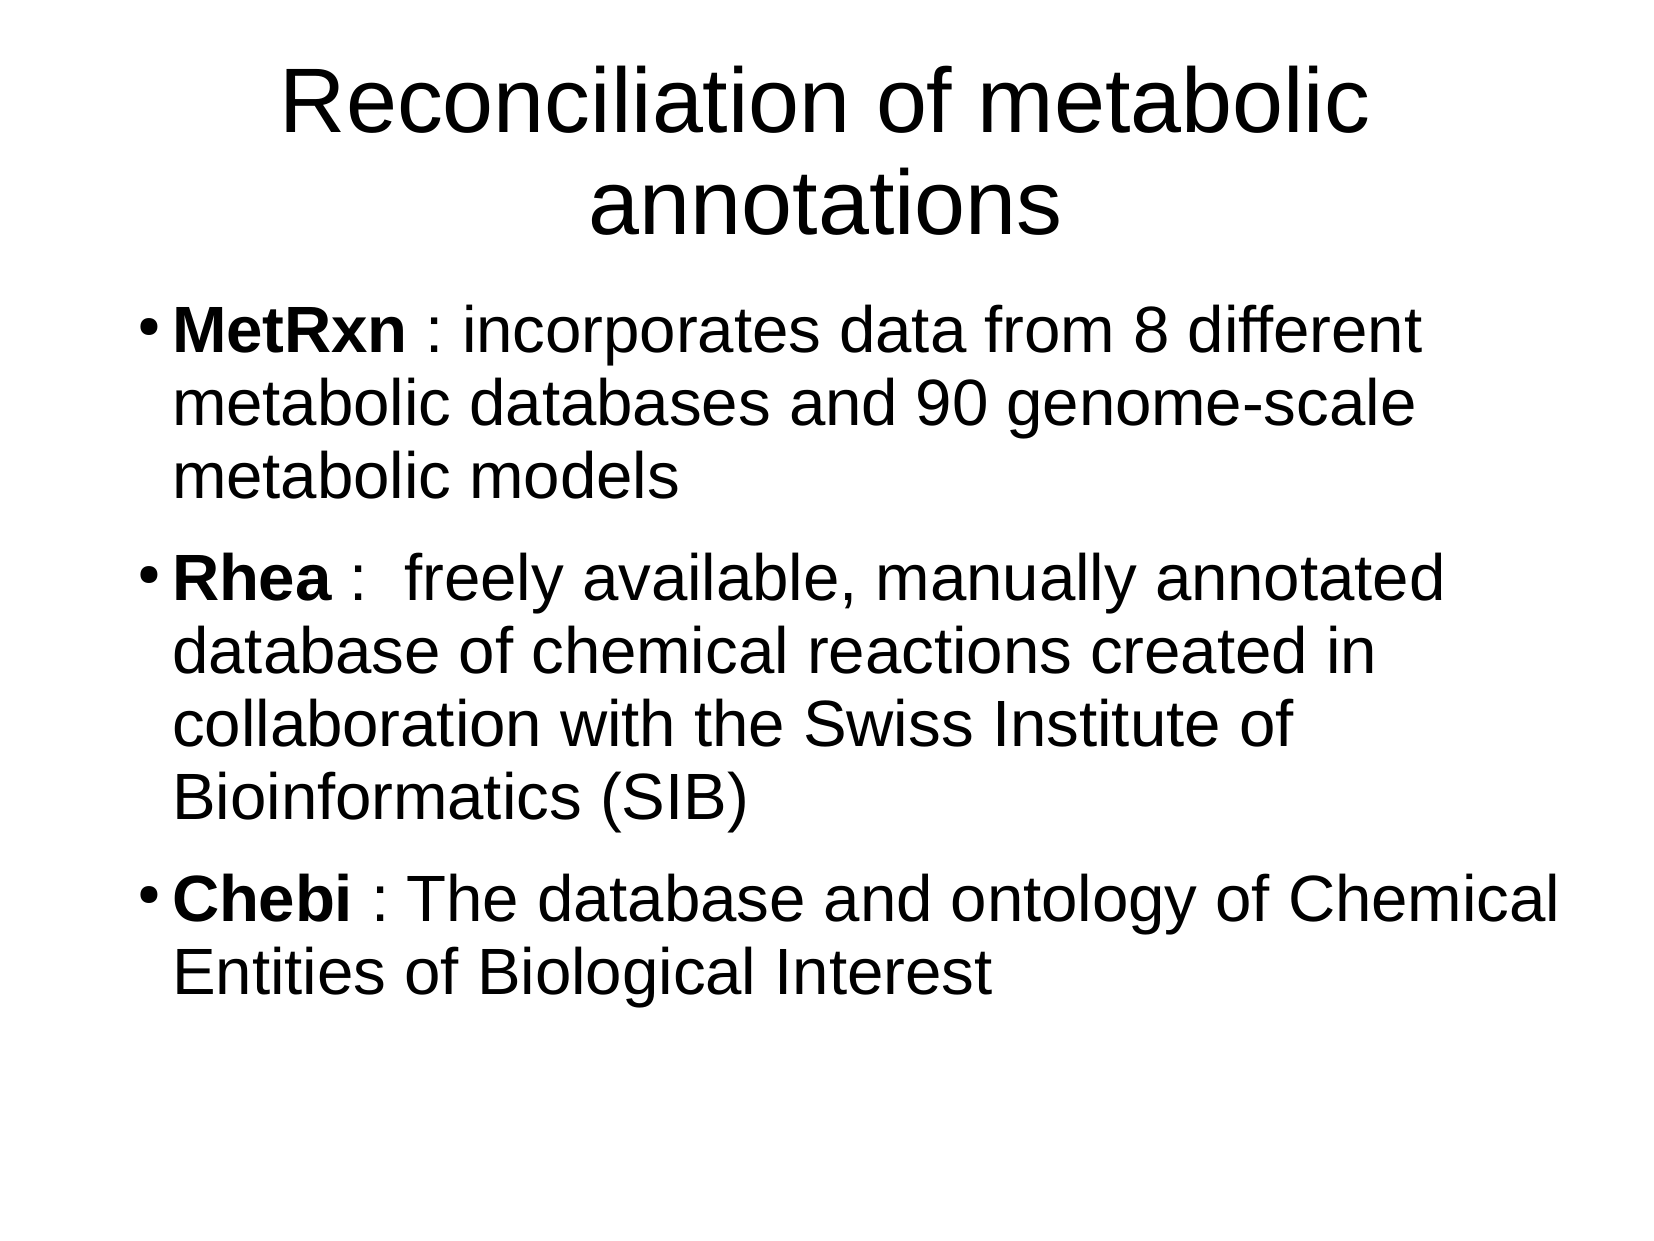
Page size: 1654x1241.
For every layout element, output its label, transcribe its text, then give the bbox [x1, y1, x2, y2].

title Reconciliation of metabolic annotations [82, 49, 1570, 256]
list MetRxn : incorporates data from 8 different metabolic databases and 90 genome-scale metabolic models Rhea : freely available, manually annotated database of chemical reactions created in collaboration with the Swiss Institute of Bioinformatics (SIB) Chebi : The database and ontology of Chemical Entities of Biological Interest [82, 290, 1570, 1010]
